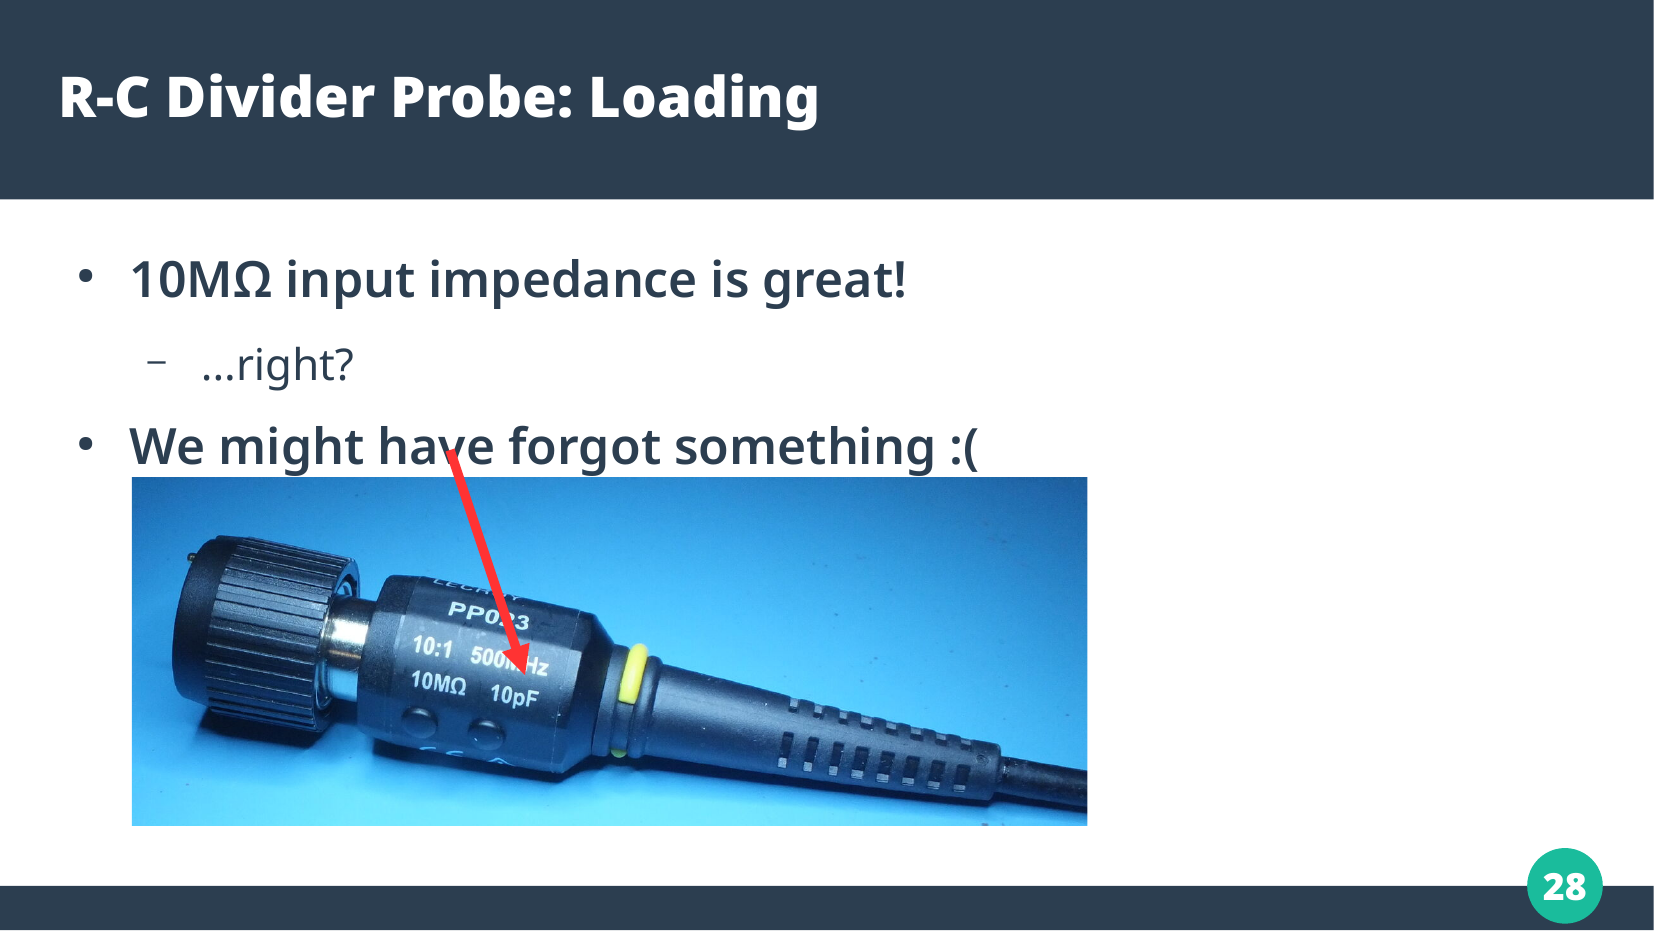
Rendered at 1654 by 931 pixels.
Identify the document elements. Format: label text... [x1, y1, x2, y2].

picture [131, 477, 1088, 826]
title R-C Divider Probe: Loading [59, 37, 1595, 155]
list 10MΩ input impedance is great! ...right? We might have forgot something :( [59, 243, 1595, 864]
